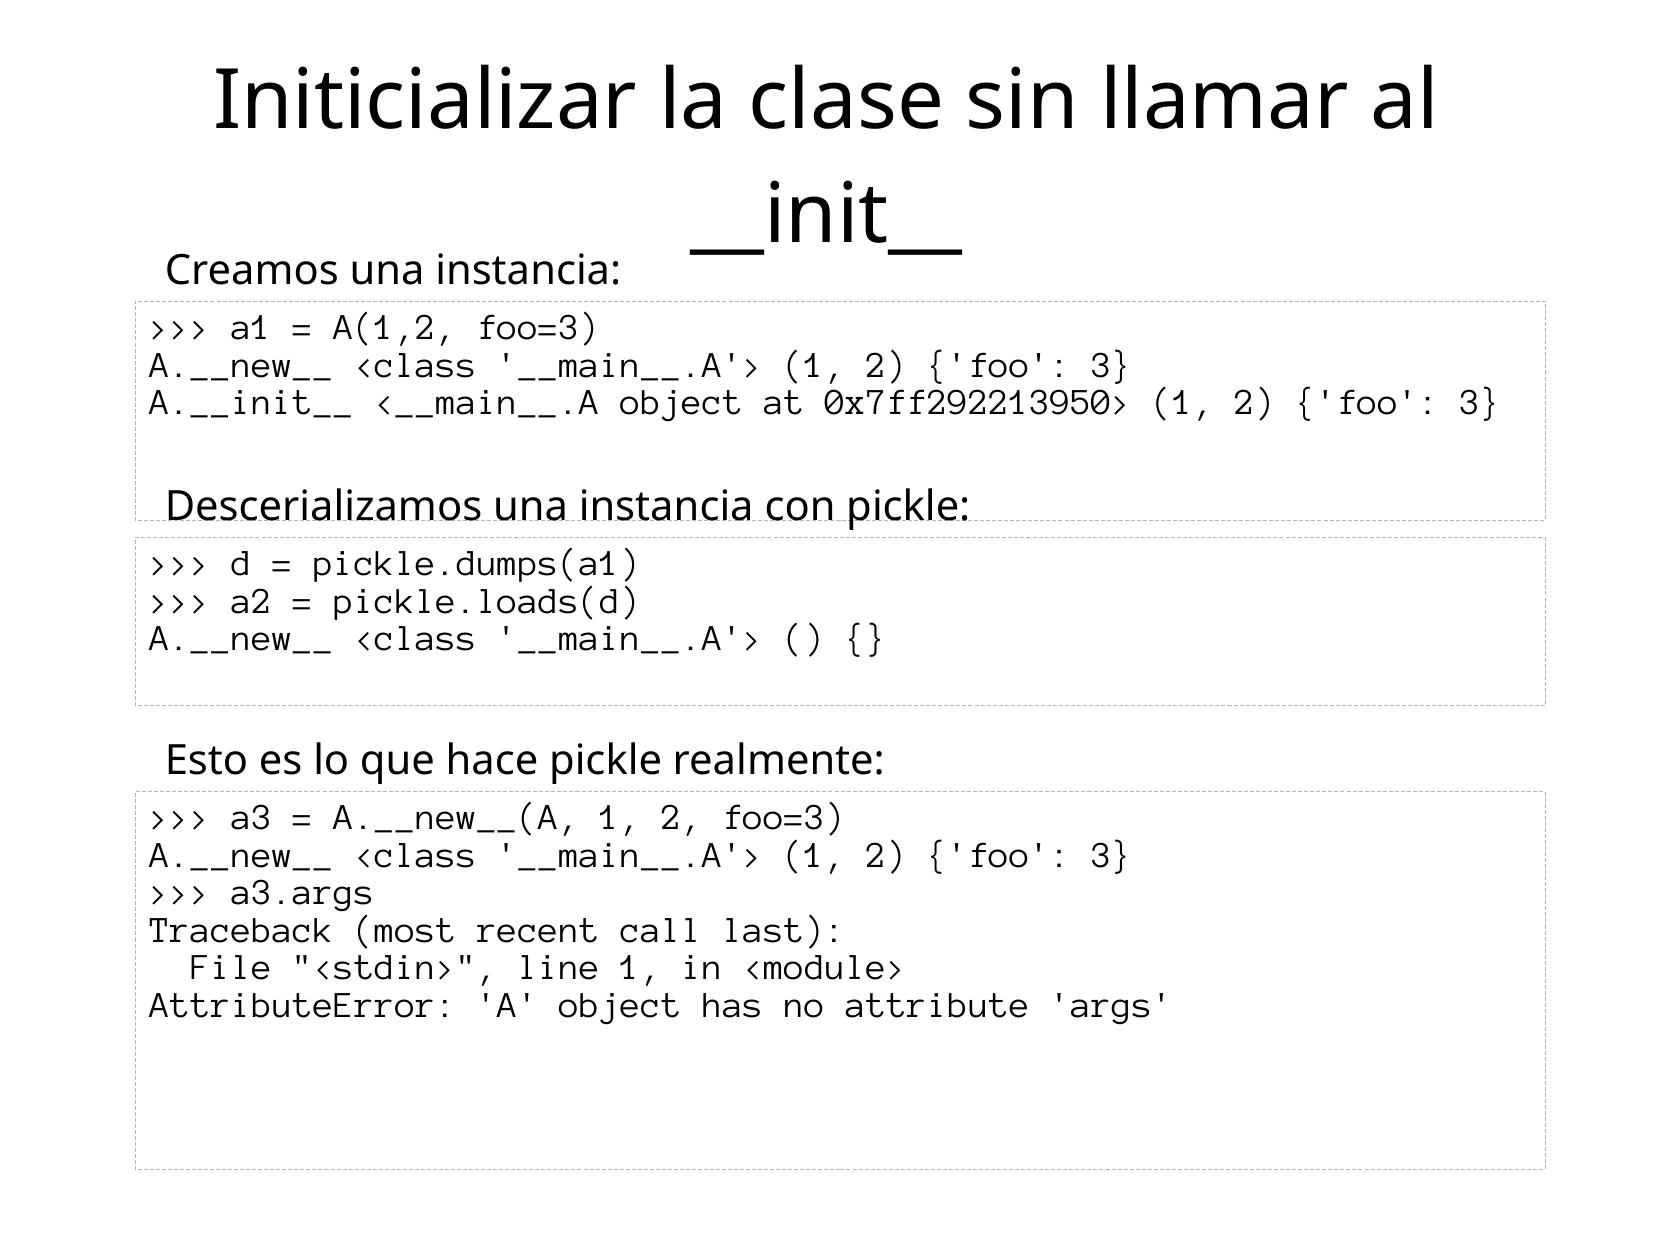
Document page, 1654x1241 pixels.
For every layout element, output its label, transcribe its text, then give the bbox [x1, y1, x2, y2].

text_box >>> d = pickle.dumps(a1) >>> a2 = pickle.loads(d) A.__new__ <class '__main__.A'> () {} [135, 537, 1546, 666]
text_box Descerializamos una instancia con pickle: [150, 468, 1501, 533]
text_box >>> a1 = A(1,2, foo=3) A.__new__ <class '__main__.A'> (1, 2) {'foo': 3} A.__init__ <__main__.A object at 0x7ff292213950> (1, 2) {'foo': 3} [135, 301, 1546, 429]
text_box >>> a3 = A.__new__(A, 1, 2, foo=3) A.__new__ <class '__main__.A'> (1, 2) {'foo': 3} >>> a3.args Traceback (most recent call last): File "<stdin>", line 1, in <module> AttributeError: 'A' object has no attribute 'args' [135, 791, 1546, 1074]
text_box Esto es lo que hace pickle realmente: [150, 722, 1501, 787]
text_box Creamos una instancia: [150, 232, 1501, 297]
title Initicializar la clase sin llamar al __init__ [82, 49, 1571, 257]
